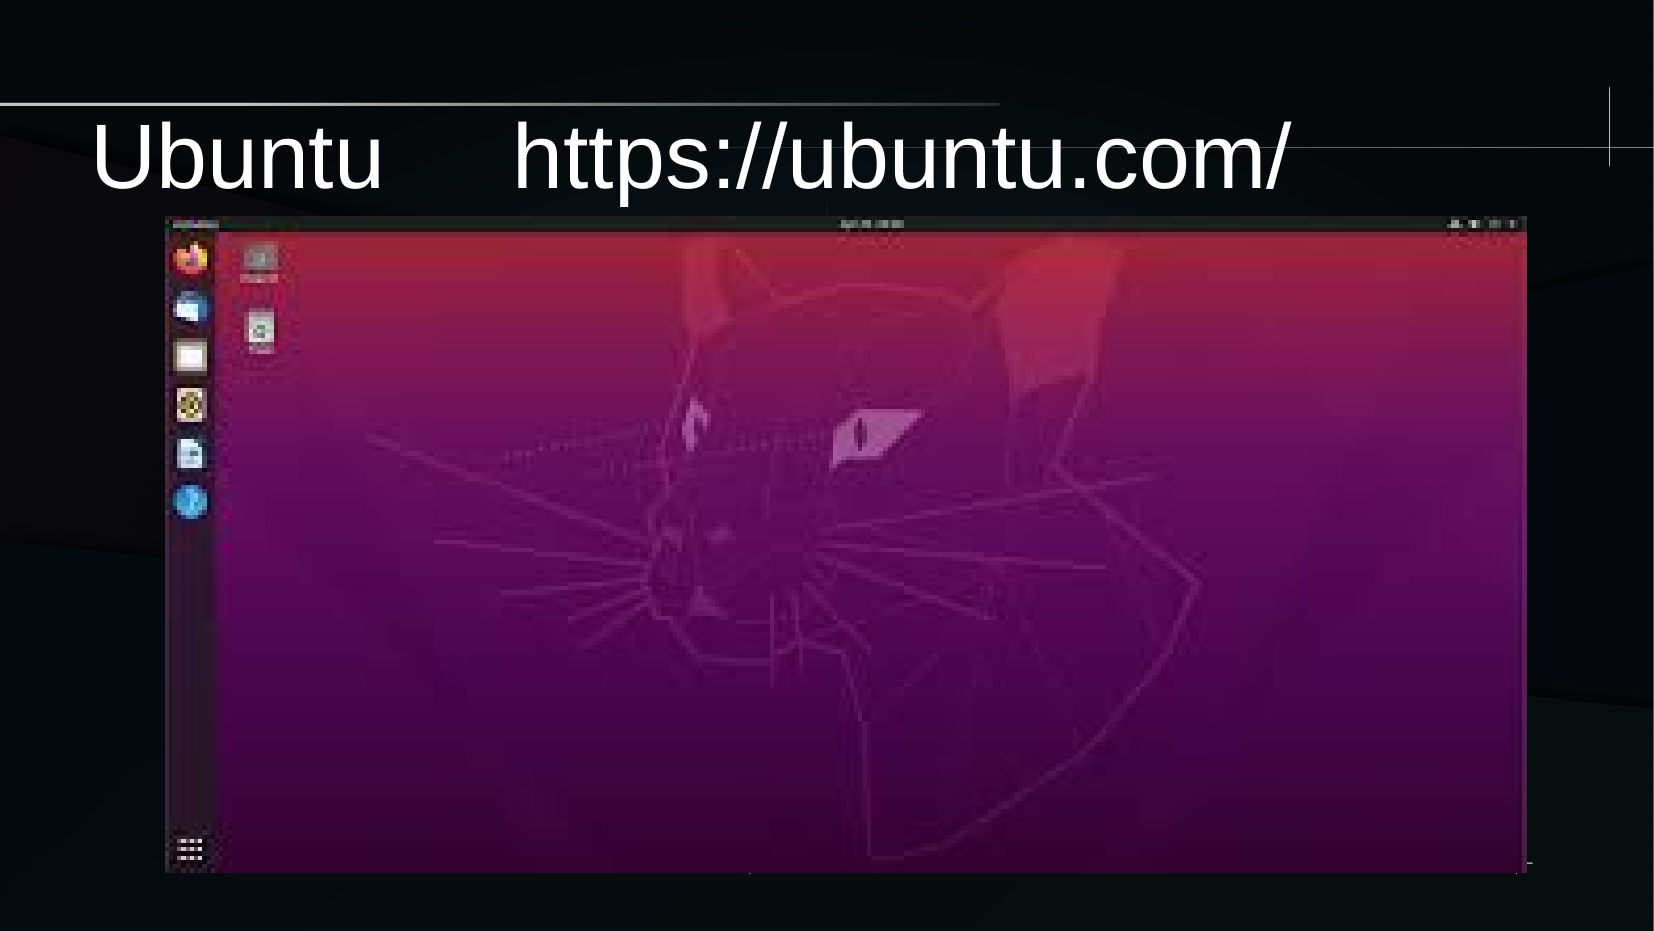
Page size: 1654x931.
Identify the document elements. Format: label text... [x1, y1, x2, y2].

title Ubuntu https://ubuntu.com/ [90, 103, 1654, 211]
picture [0, 0, 1654, 931]
